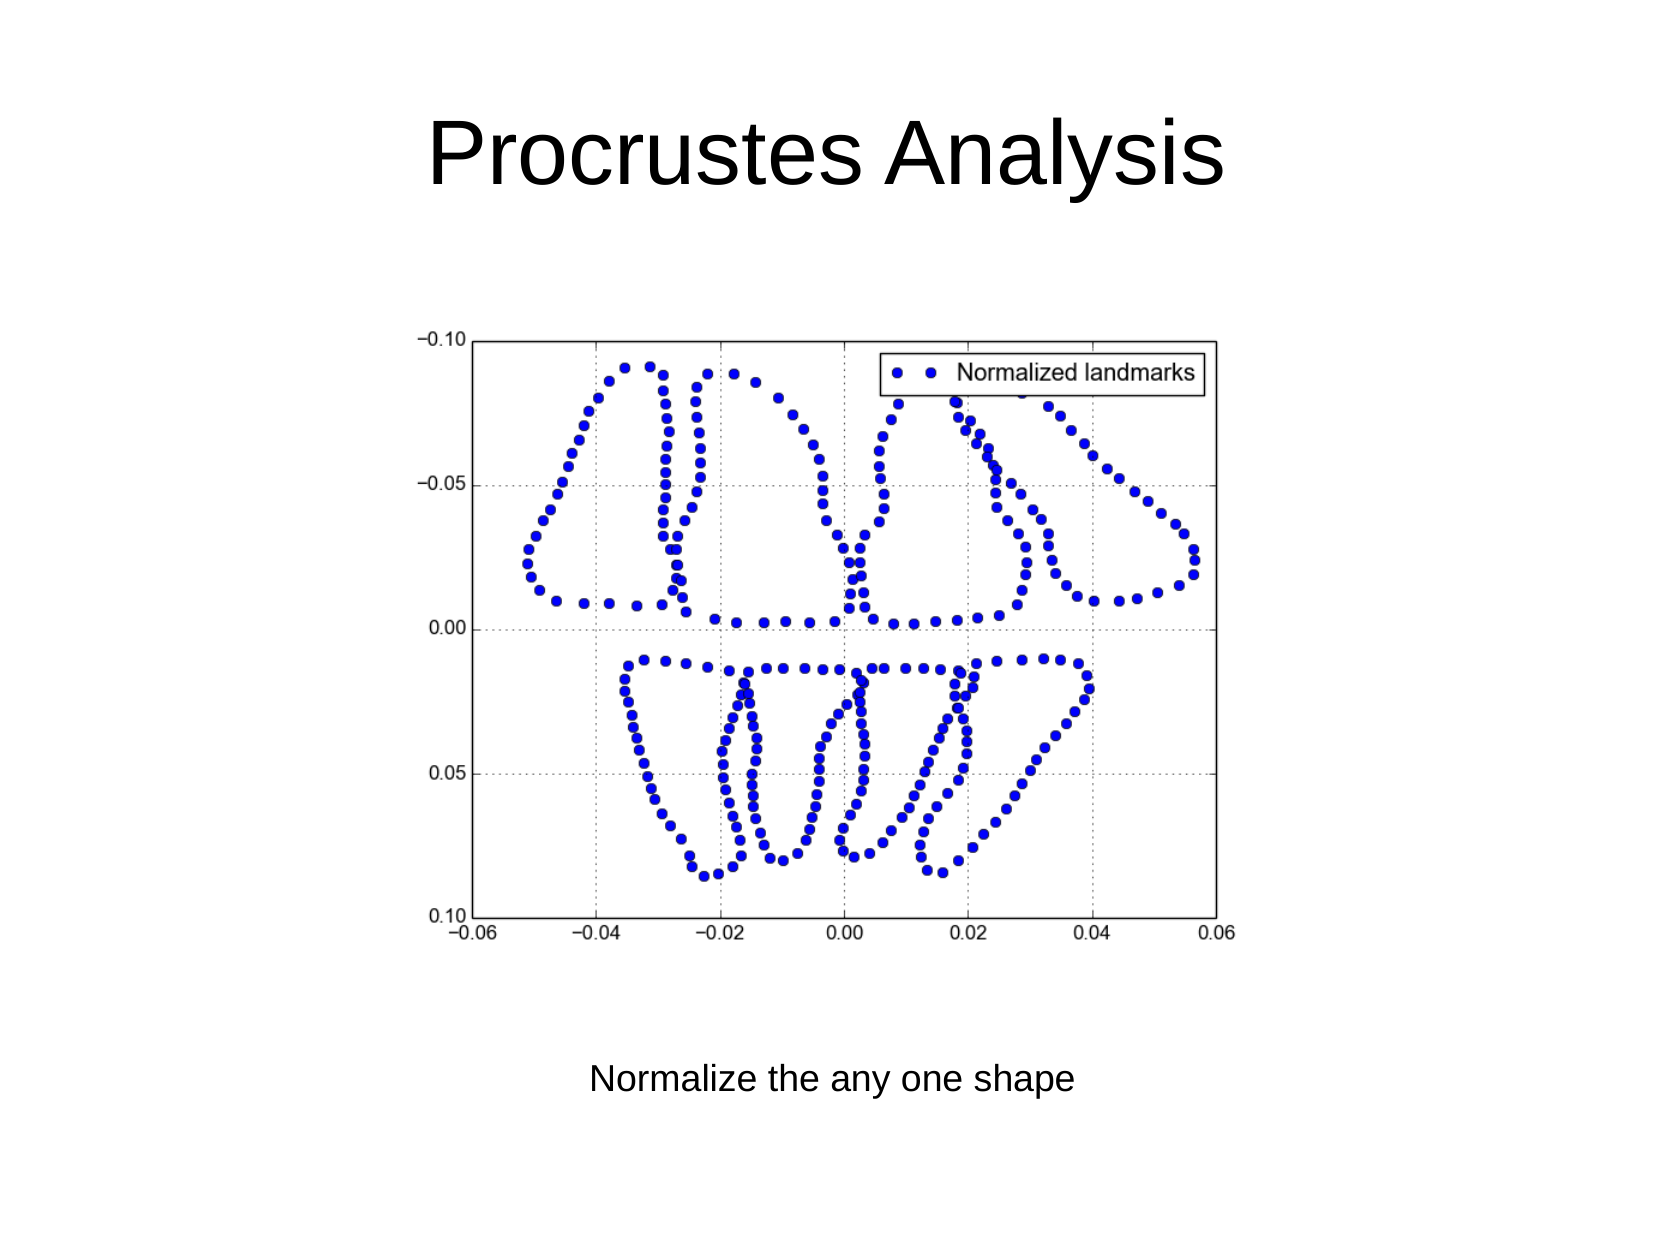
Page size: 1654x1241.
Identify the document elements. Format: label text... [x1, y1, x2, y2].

picture [352, 269, 1312, 990]
text_box Normalize the any one shape [450, 1050, 1216, 1107]
title Procrustes Analysis [82, 49, 1571, 257]
